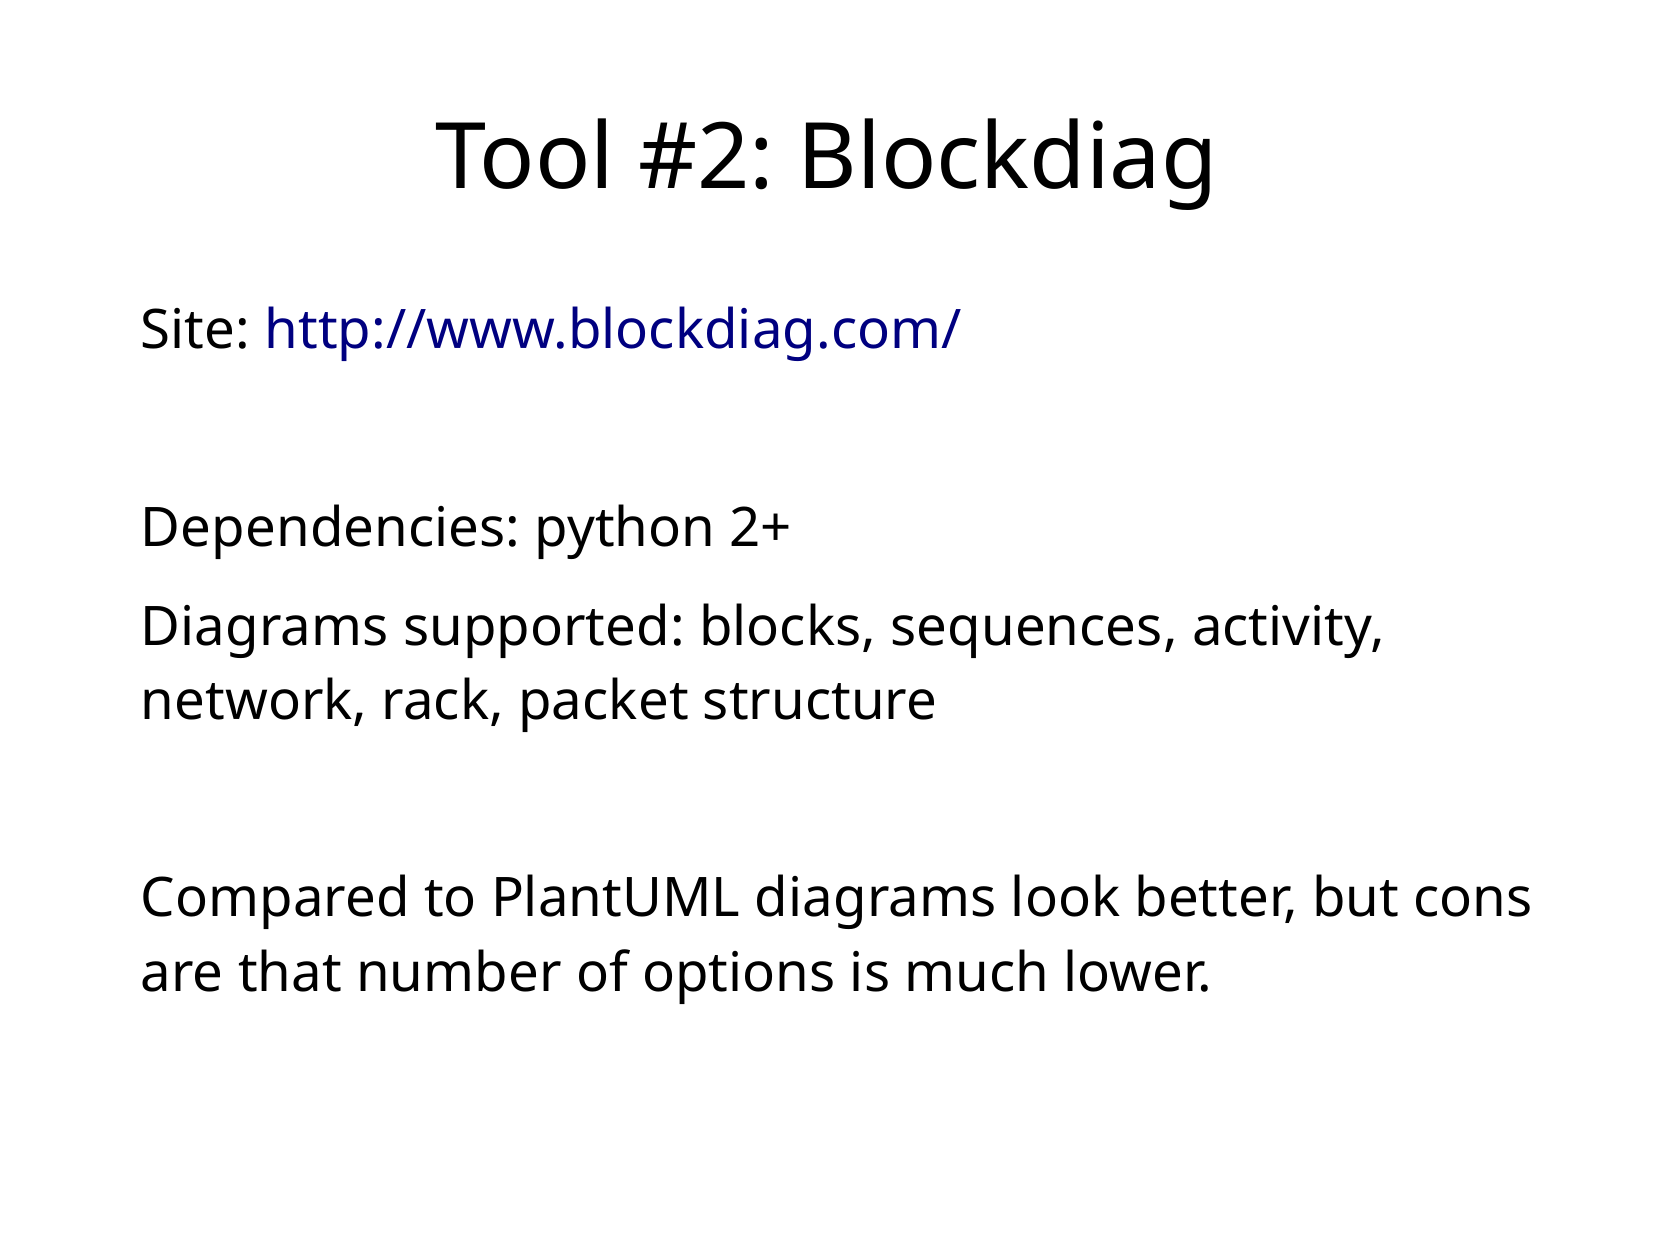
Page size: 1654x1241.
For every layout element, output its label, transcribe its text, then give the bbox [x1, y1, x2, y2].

list Site: http://www.blockdiag.com/ Dependencies: python 2+ Diagrams supported: blocks, sequences, activity, network, rack, packet structure Compared to PlantUML diagrams look better, but cons are that number of options is much lower. [82, 290, 1571, 1010]
title Tool #2: Blockdiag [82, 49, 1571, 257]
